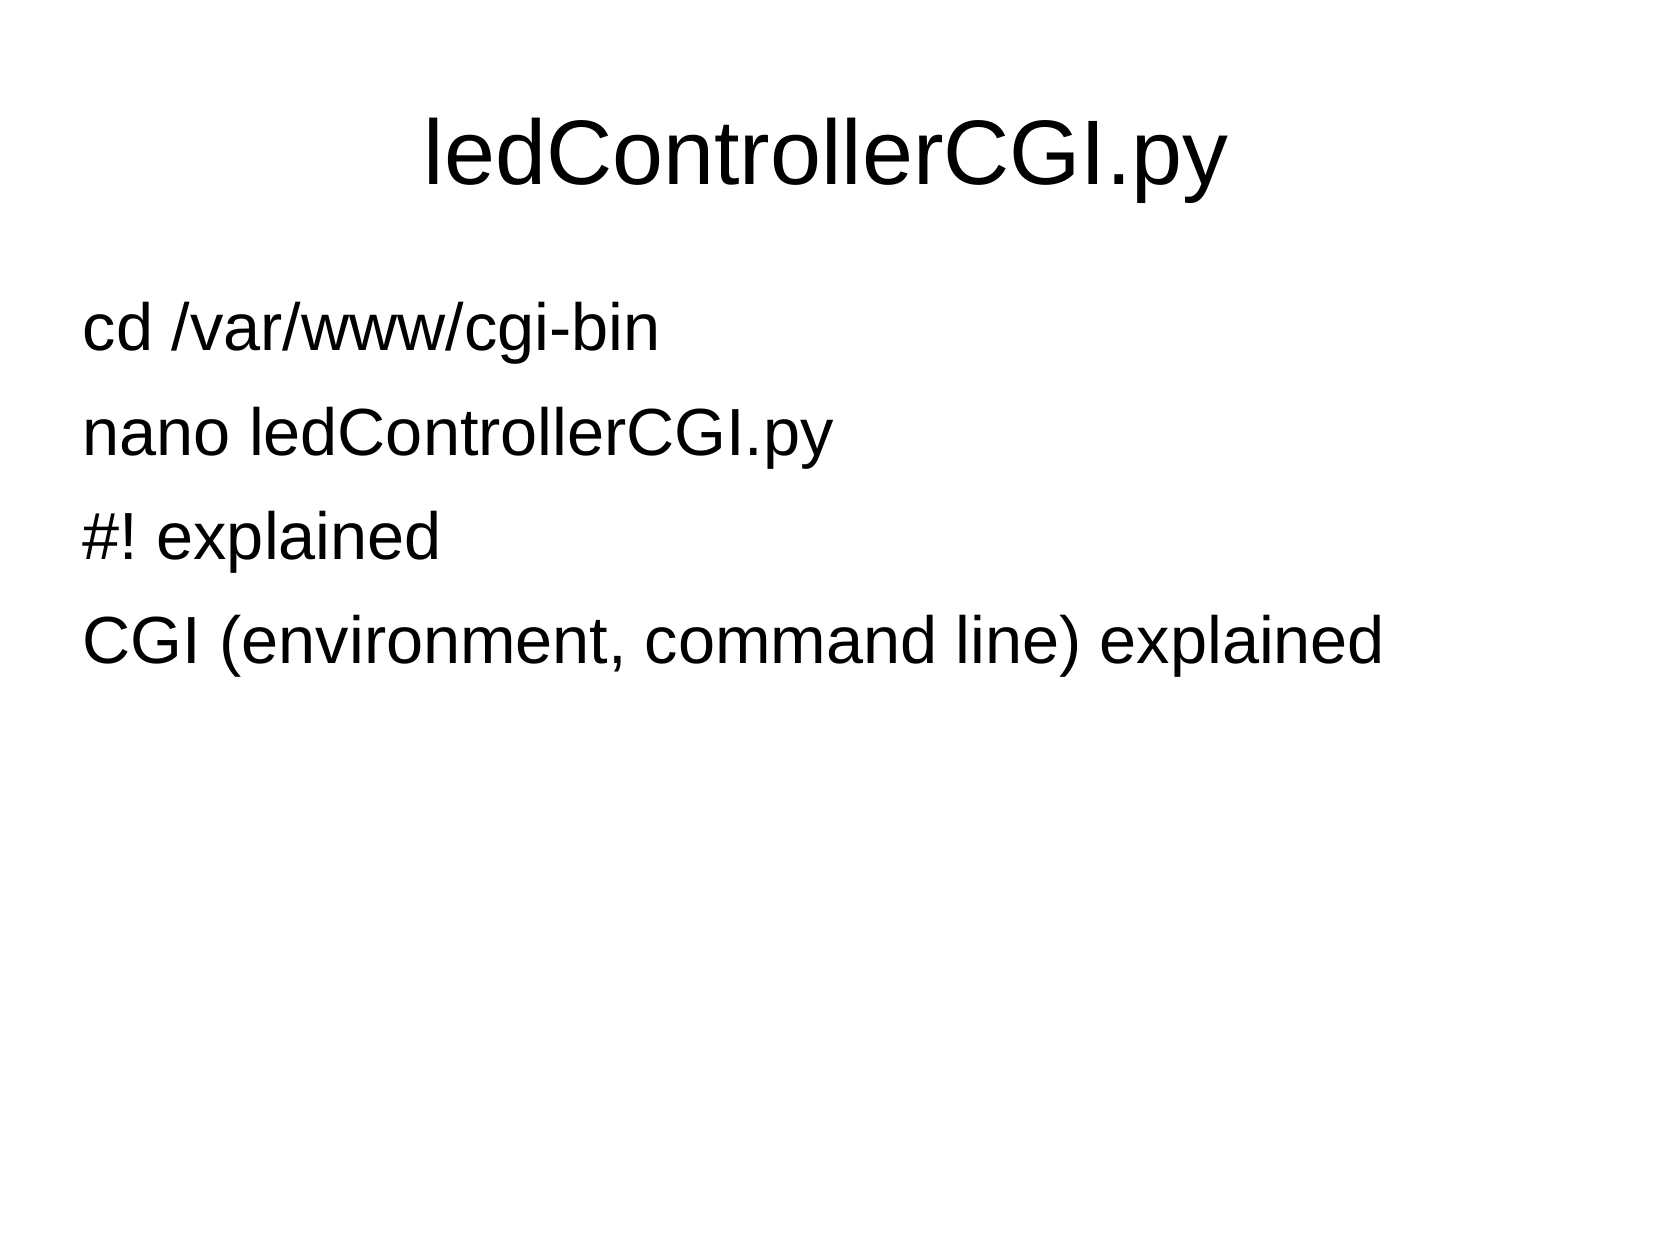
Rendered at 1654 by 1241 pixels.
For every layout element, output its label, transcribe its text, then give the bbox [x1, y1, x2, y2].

list cd /var/www/cgi-bin nano ledControllerCGI.py #! explained CGI (environment, command line) explained [82, 290, 1538, 1010]
title ledControllerCGI.py [82, 49, 1571, 257]
